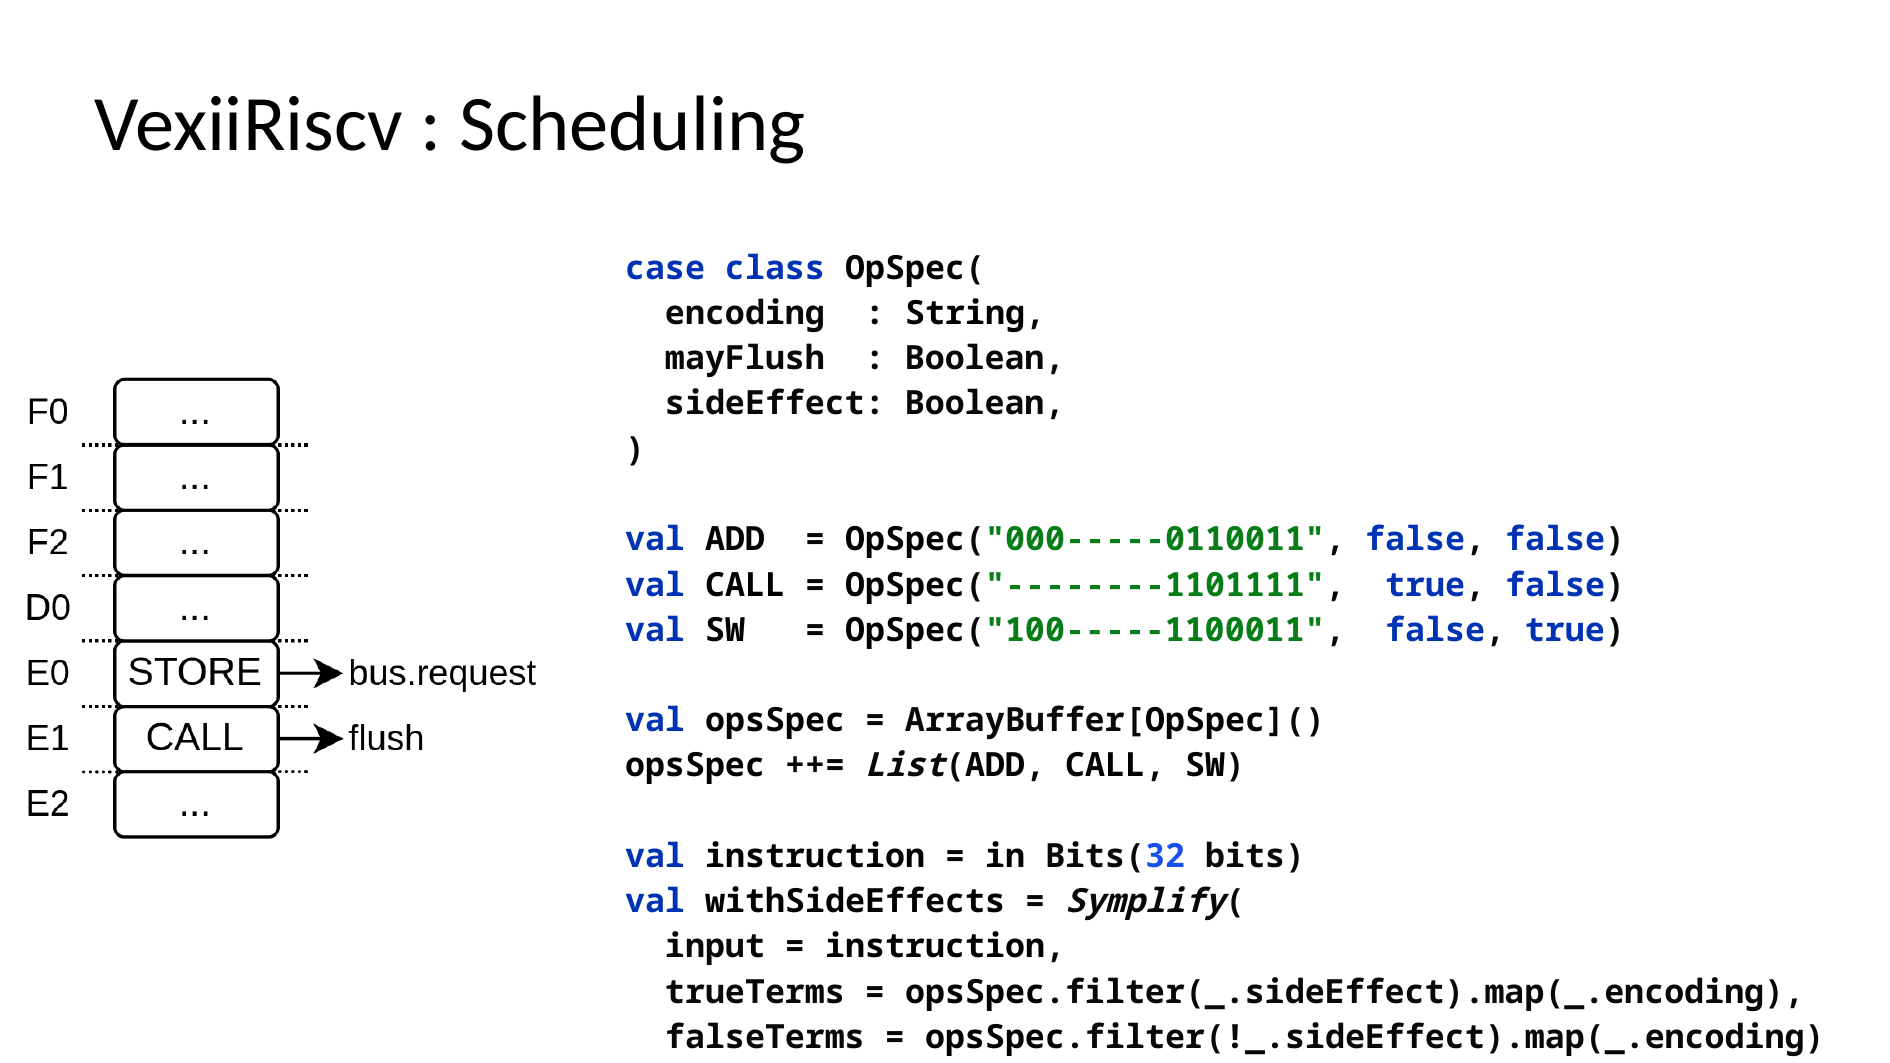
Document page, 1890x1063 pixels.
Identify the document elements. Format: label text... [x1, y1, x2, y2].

picture [0, 345, 603, 875]
title VexiiRiscv : Scheduling [94, 42, 1796, 220]
text_box case class OpSpec( encoding : String, mayFlush : Boolean, sideEffect: Boolean, ) val ADD = OpSpec("000-----0110011", false, false) val CALL = OpSpec("--------1101111", true, false) val SW = OpSpec("100-----1100011", false, true) val opsSpec = ArrayBuffer[OpSpec]() opsSpec ++= List(ADD, CALL, SW) val instruction = in Bits(32 bits) val withSideEffects = Symplify( input = instruction, trueTerms = opsSpec.filter(_.sideEffect).map(_.encoding), falseTerms = opsSpec.filter(!_.sideEffect).map(_.encoding) ) val hazard = withSideEffects && pipelineMayFlush [610, 236, 1890, 1063]
